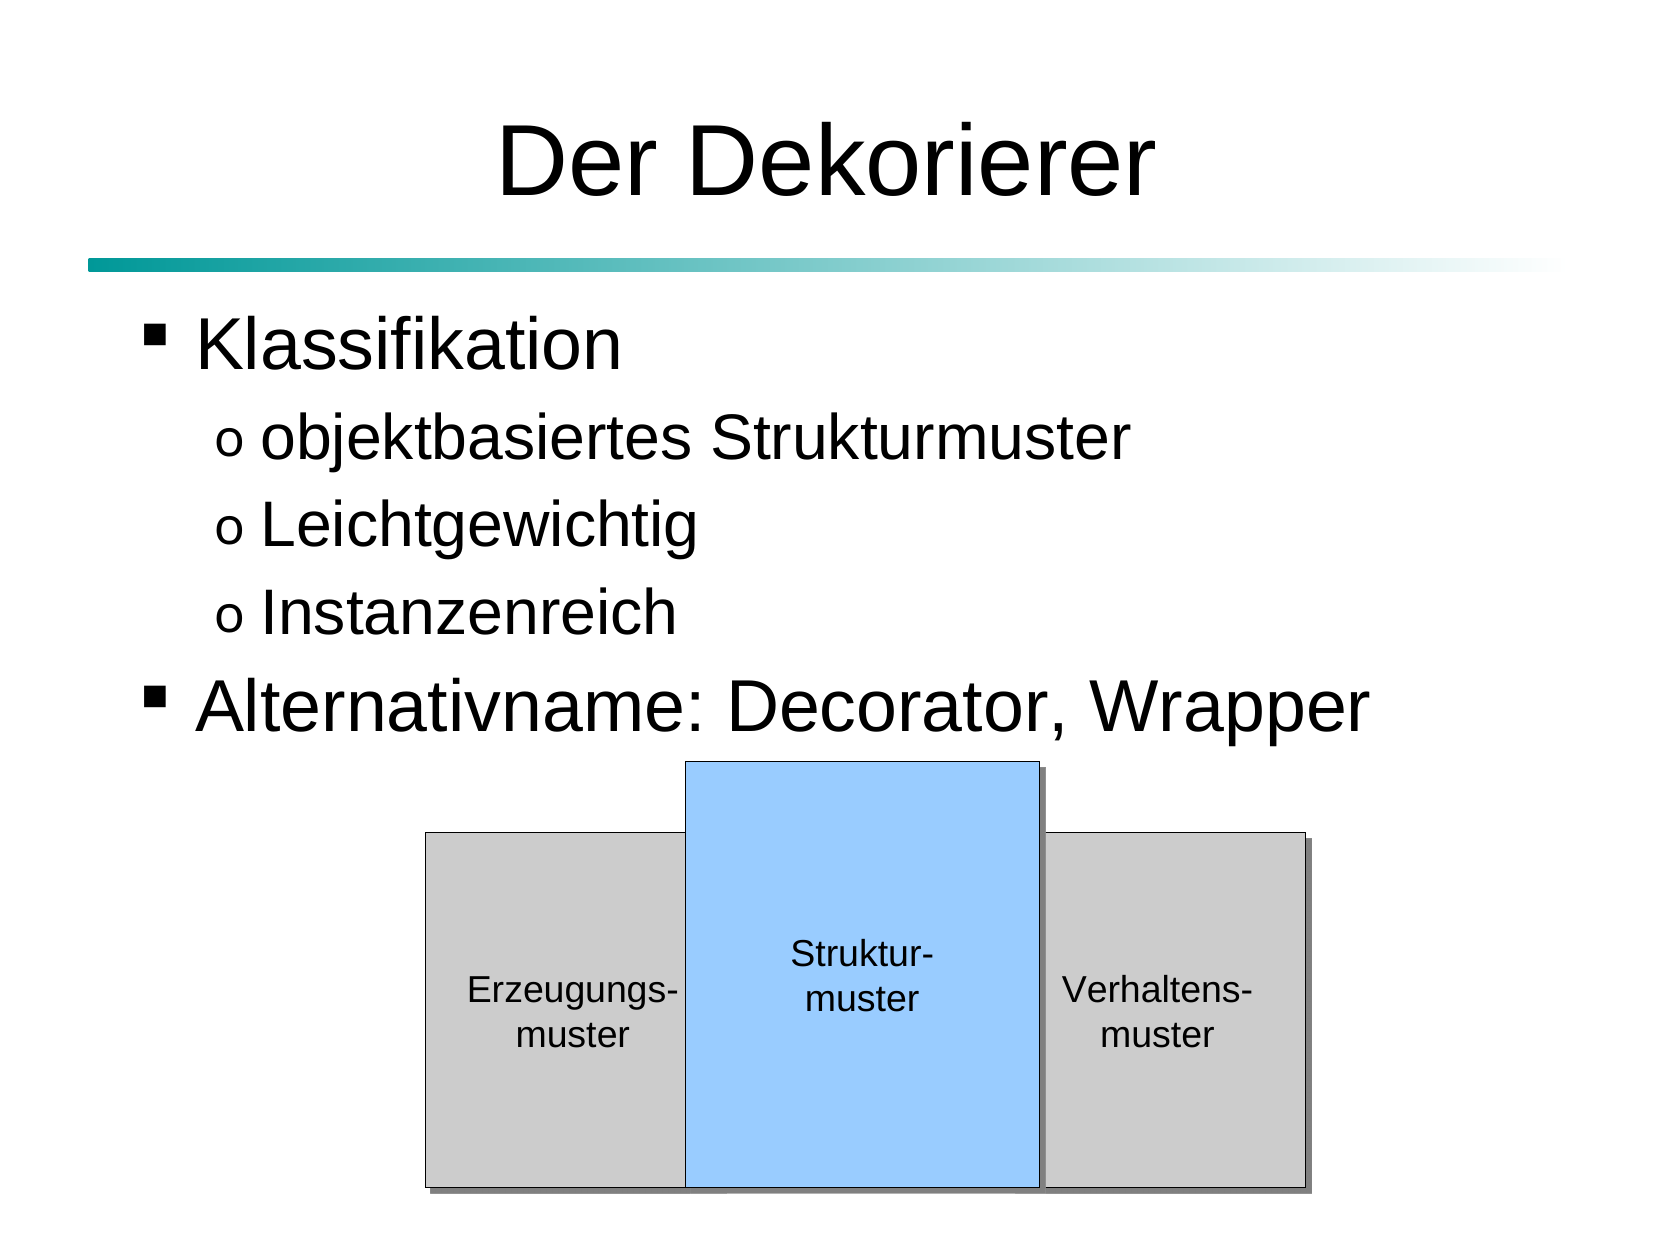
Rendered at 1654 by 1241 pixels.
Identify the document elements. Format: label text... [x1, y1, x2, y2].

text_box Verhaltens- muster [1040, 832, 1306, 1188]
text_box Struktur- muster [685, 761, 1040, 1188]
text_box Erzeugungs- muster [425, 832, 685, 1188]
title Der Dekorierer [124, 56, 1530, 264]
list Klassifikation objektbasiertes Strukturmuster Leichtgewichtig Instanzenreich Alternativname: Decorator, Wrapper [124, 295, 1530, 1183]
